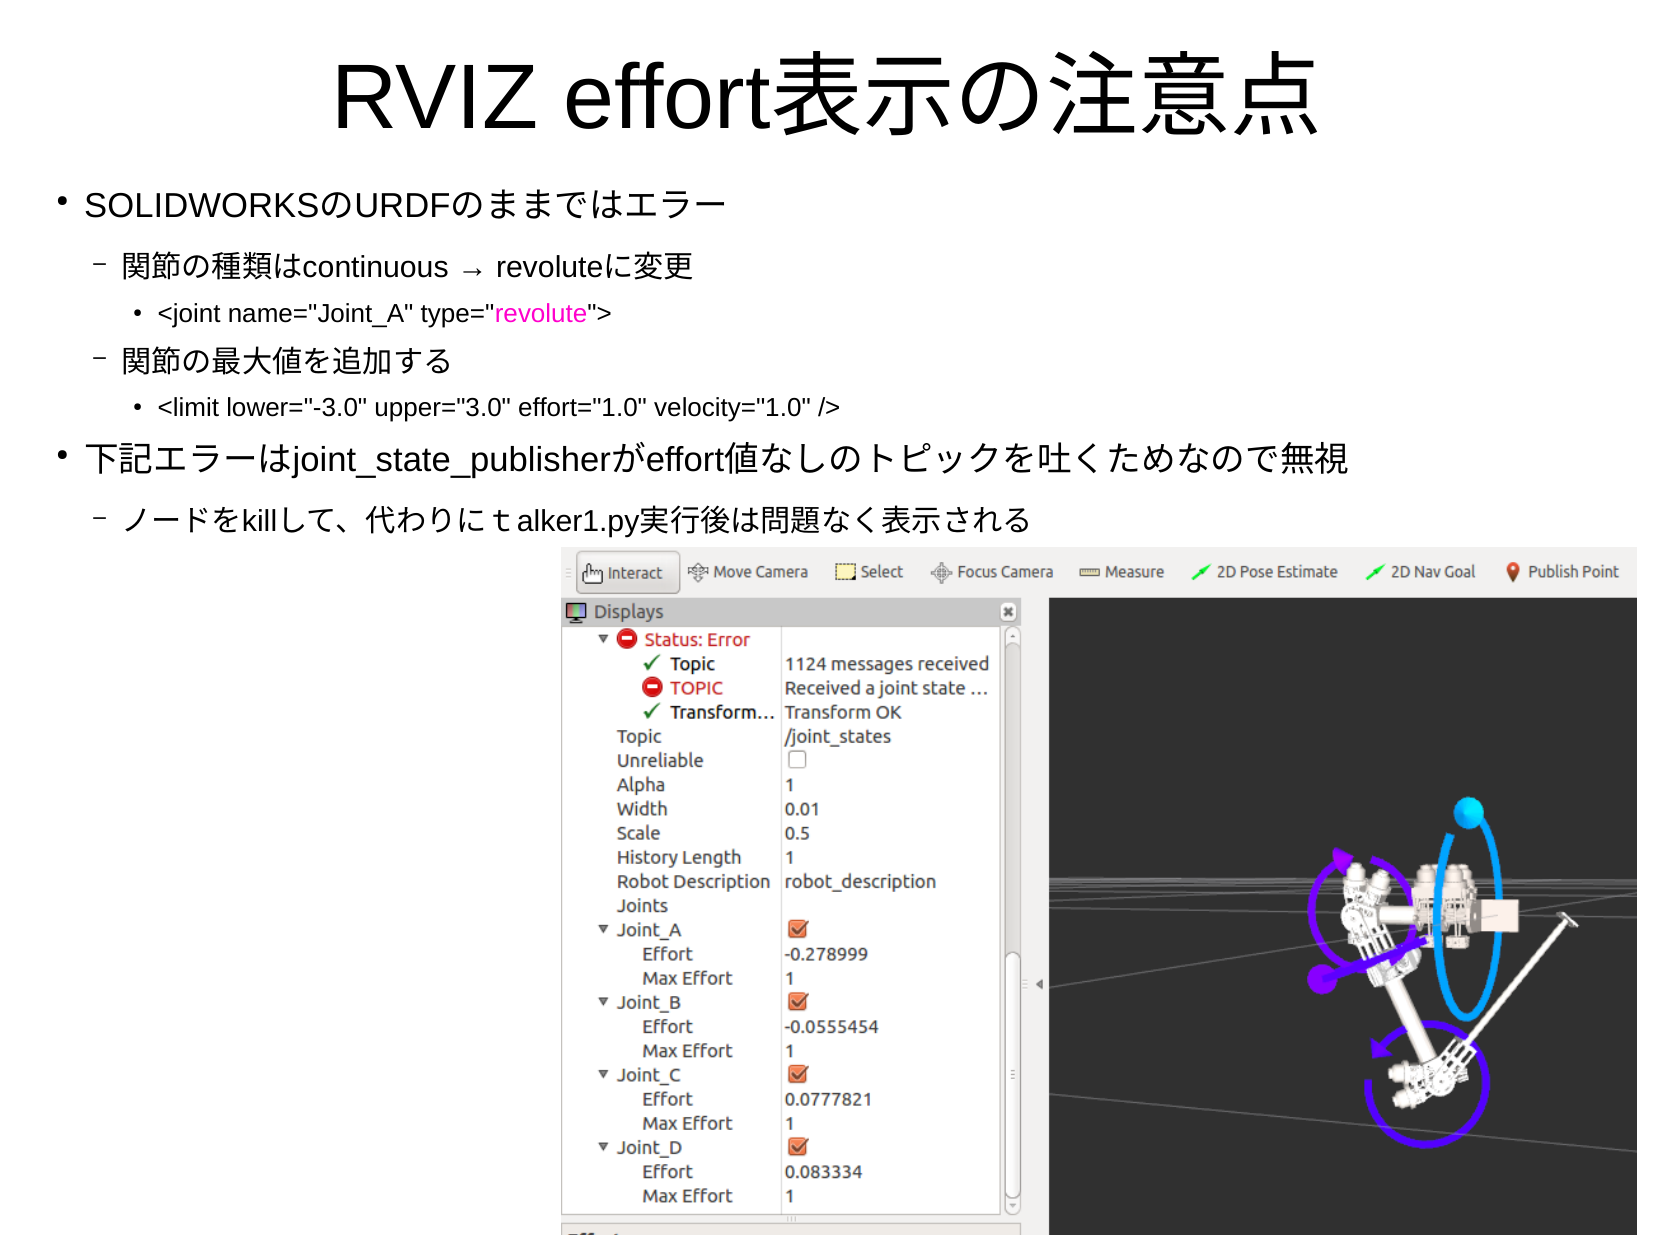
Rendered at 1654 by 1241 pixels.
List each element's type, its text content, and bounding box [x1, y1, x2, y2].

list SOLIDWORKSのURDFのままではエラー 関節の種類はcontinuous → revoluteに変更 <joint name="Joint_A" type="revolute"> 関節の最大値を追加する <limit lower="-3.0" upper="3.0" effort="1.0" velocity="1.0" /> 下記エラーはjoint_state_publisherがeffort値なしのトピックを吐くためなので無視 ノードをkillして、代わりにｔalker1.py実行後は問題なく表示される [47, 177, 1654, 542]
picture [561, 547, 1637, 1235]
title RVIZ effort表示の注意点 [82, 23, 1571, 154]
